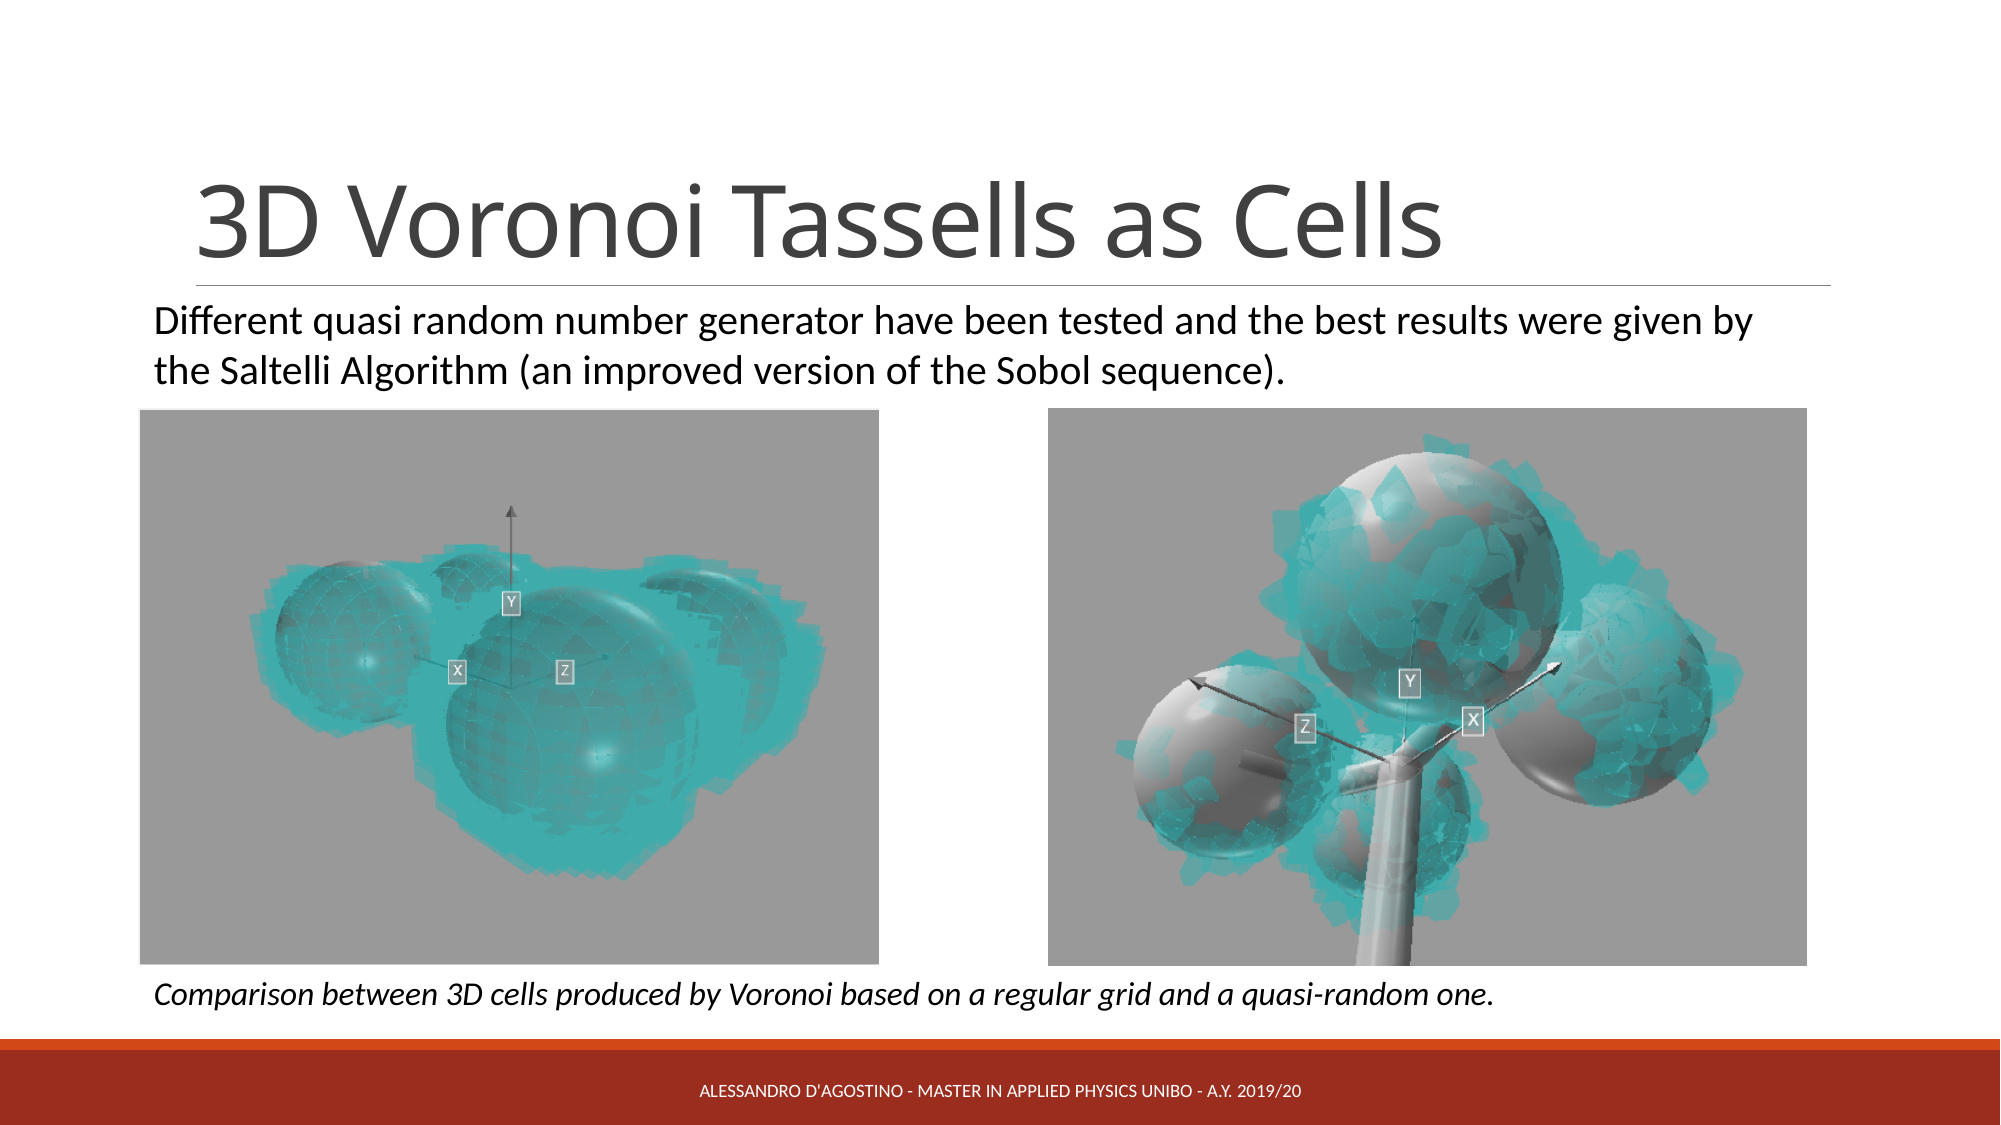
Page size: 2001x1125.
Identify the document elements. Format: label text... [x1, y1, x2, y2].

picture [138, 408, 879, 964]
text_box Different quasi random number generator have been tested and the best results were given by the Saltelli Algorithm (an improved version of the Sobol sequence). [138, 285, 1831, 402]
text_box Alessandro d'Agostino - Master in Applied Physics UniBo - a.y. 2019/20 [604, 1059, 1396, 1120]
title 3D Voronoi Tassells as Cells [180, 47, 1831, 285]
text_box Comparison between 3D cells produced by Voronoi based on a regular grid and a quasi-random one. [138, 964, 1763, 1021]
picture [1048, 408, 1807, 966]
